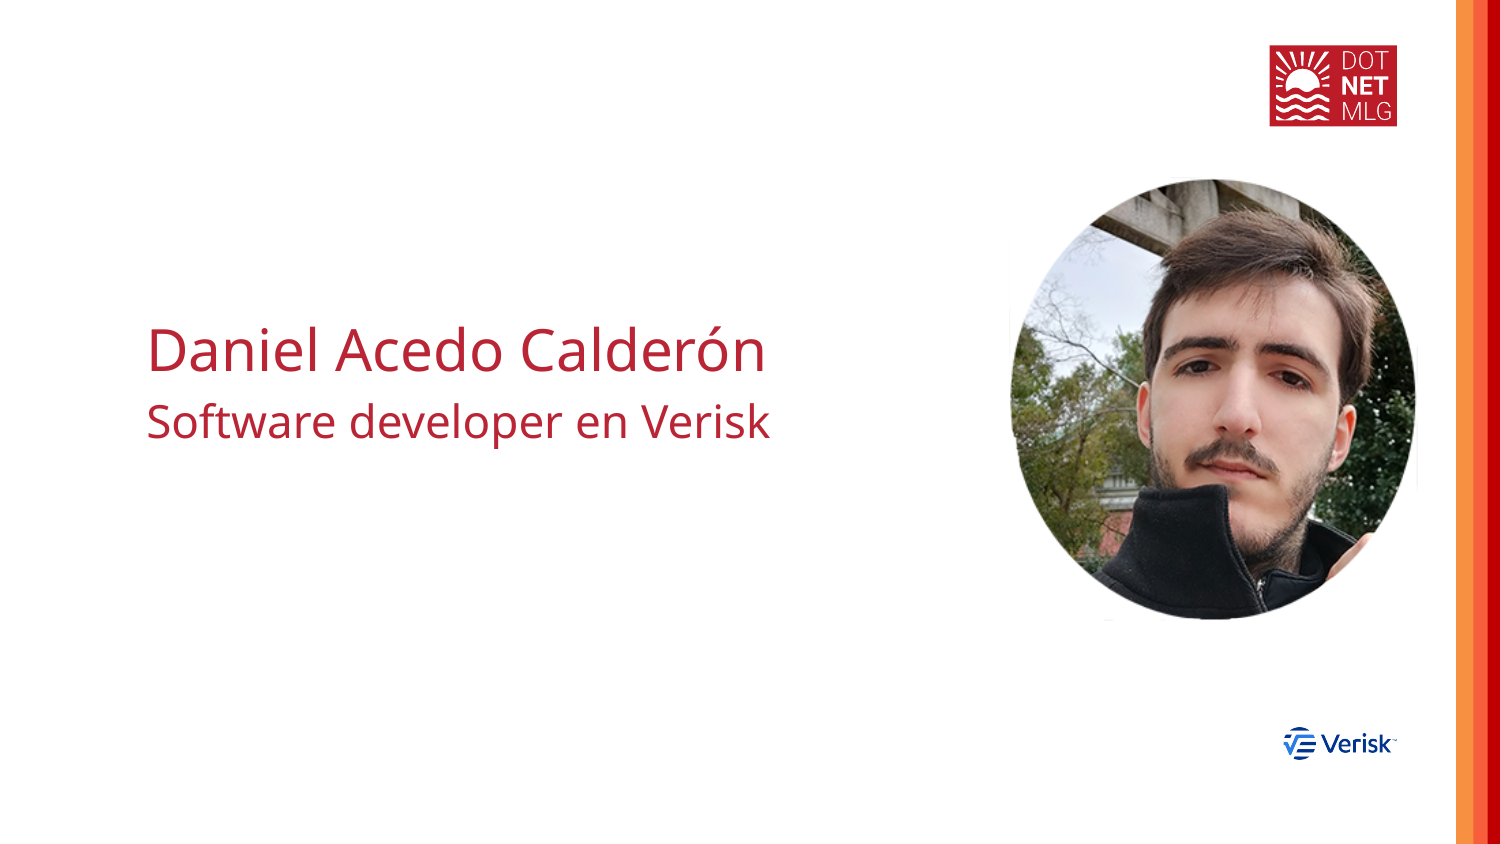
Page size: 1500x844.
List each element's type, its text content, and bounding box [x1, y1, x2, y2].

text_box [1269, 45, 1397, 127]
picture [1283, 727, 1397, 760]
picture [1009, 177, 1418, 621]
list Daniel Acedo Calderón Software developer en Verisk [103, 313, 916, 502]
